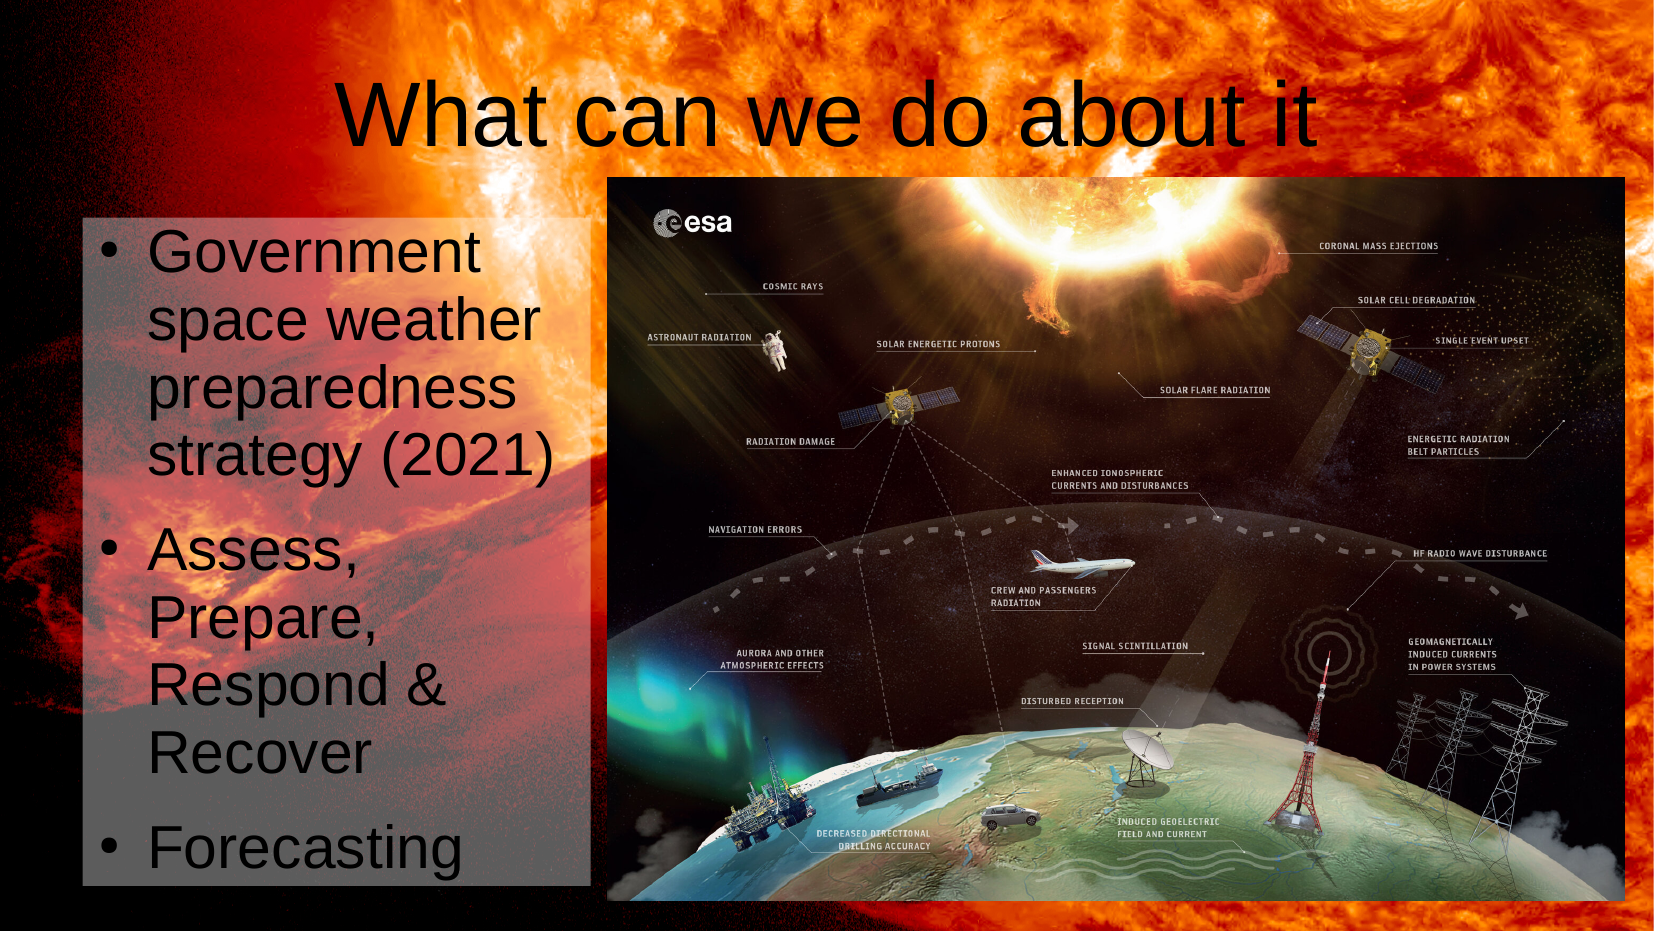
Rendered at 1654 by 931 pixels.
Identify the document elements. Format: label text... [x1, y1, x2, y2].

list Government space weather preparedness strategy (2021) Assess, Prepare, Respond & Recover Forecasting [82, 217, 591, 886]
picture [0, 0, 1654, 931]
title What can we do about it [82, 37, 1571, 193]
